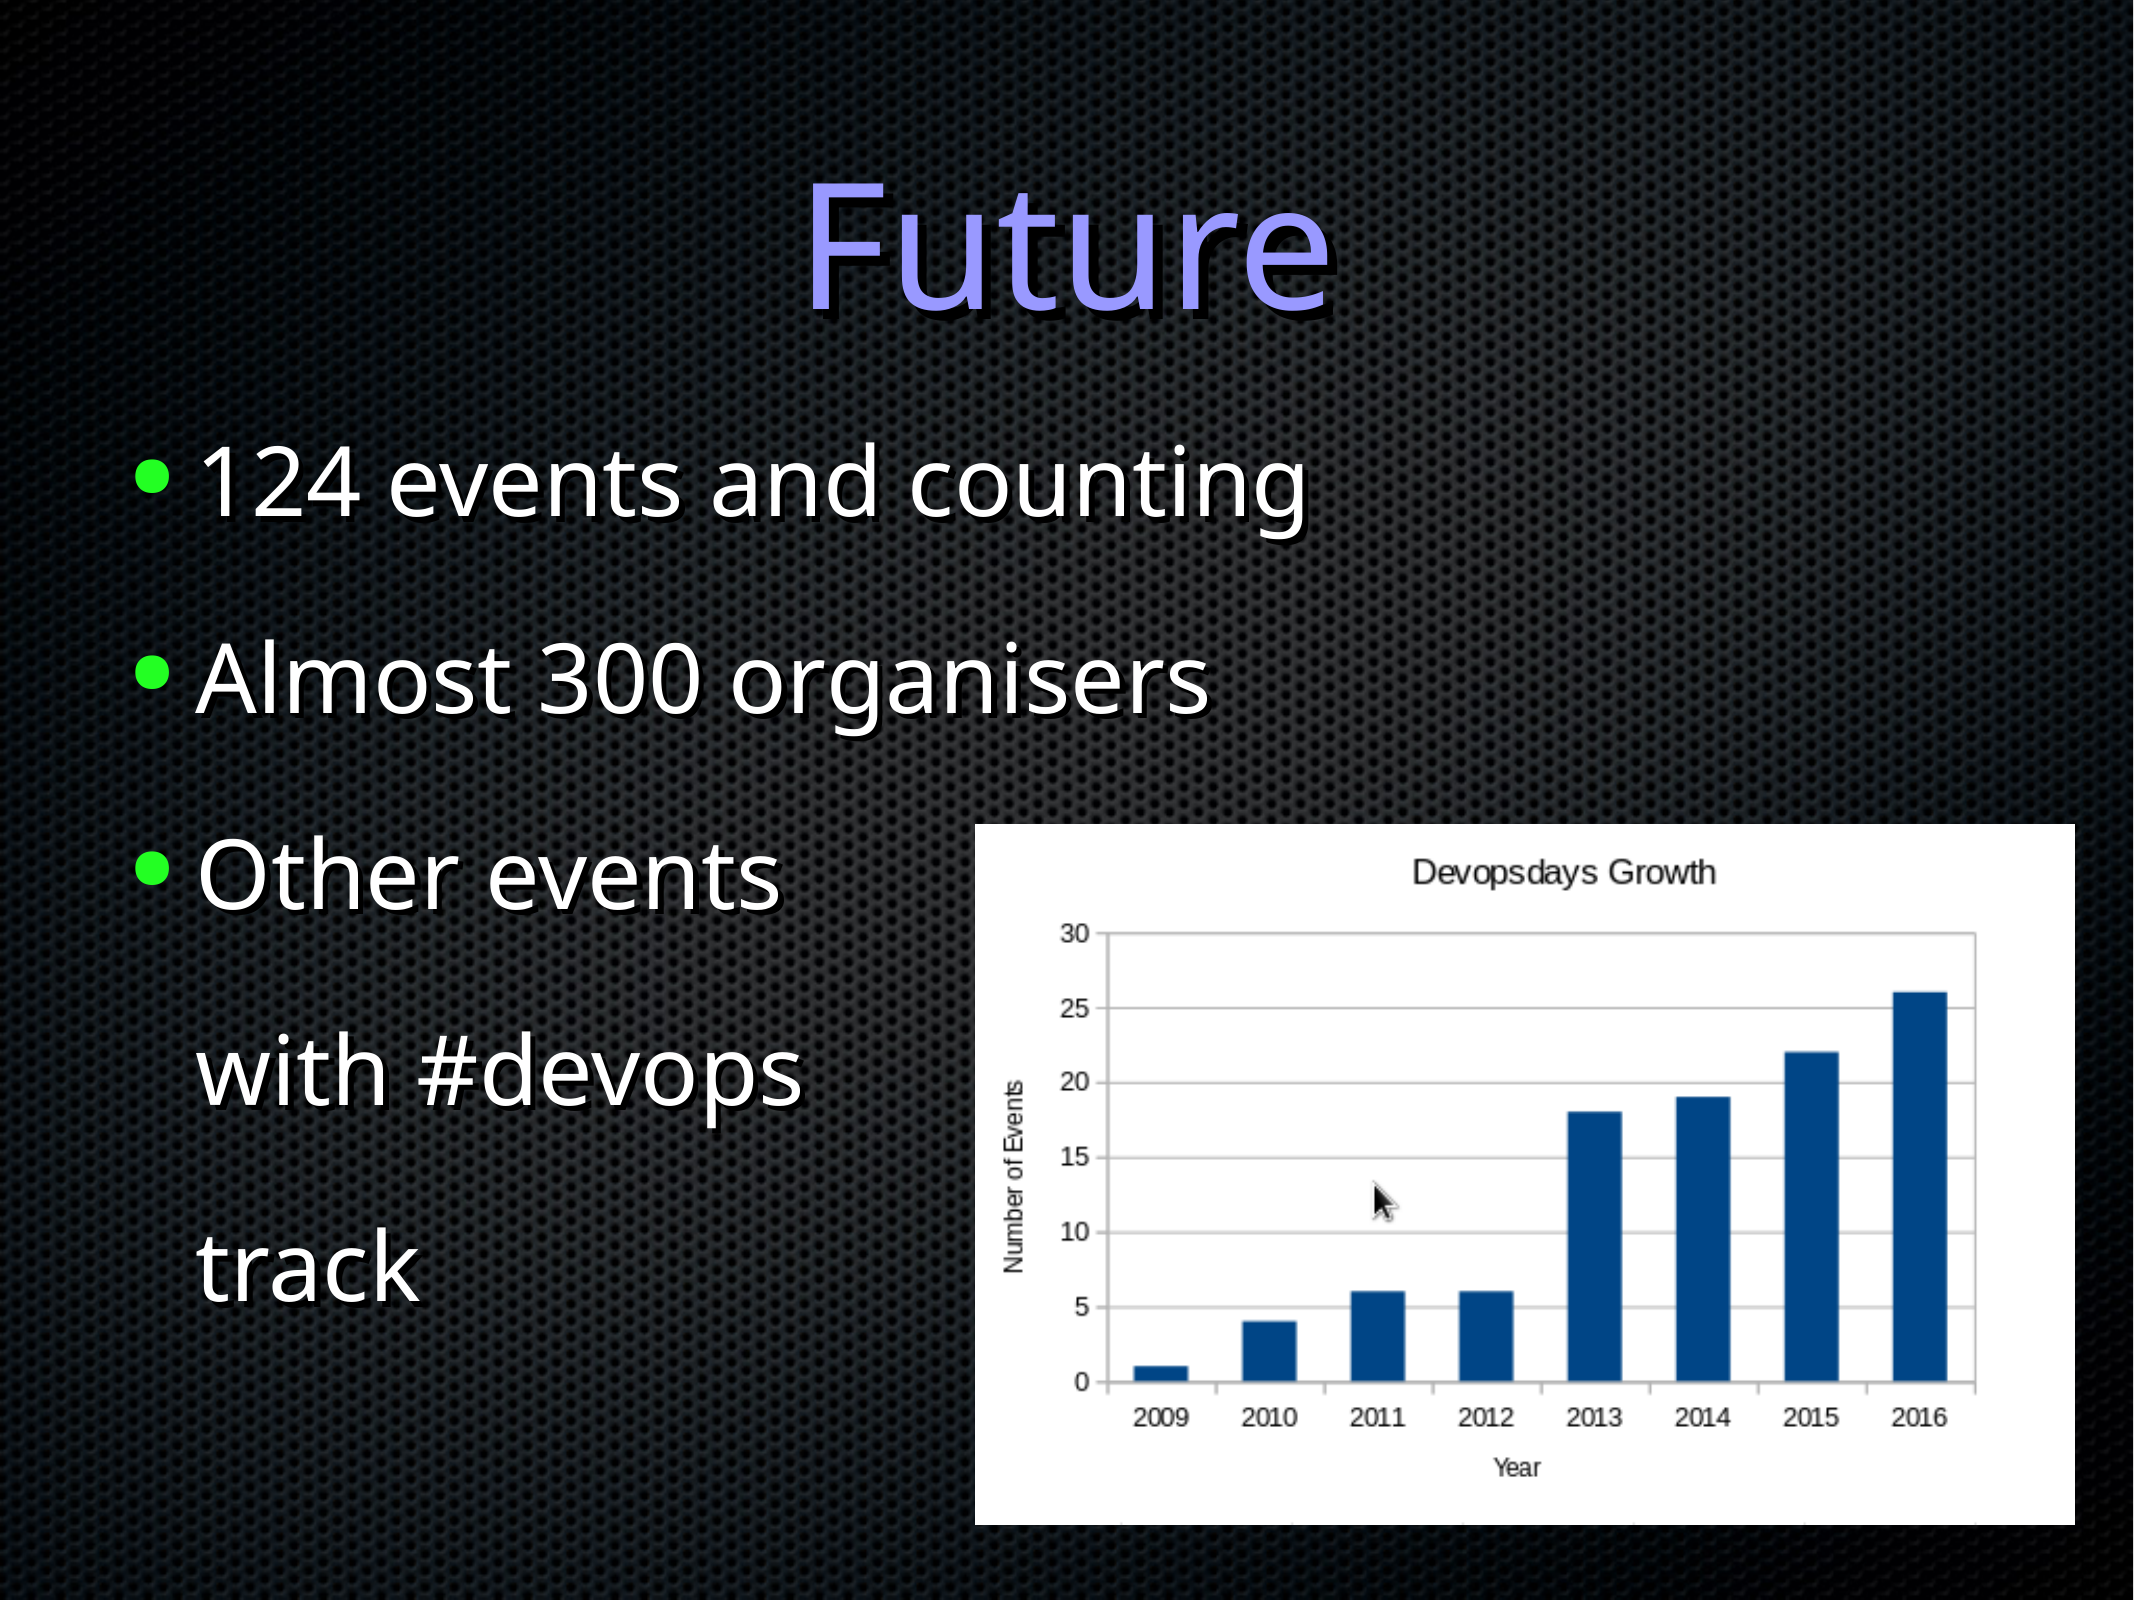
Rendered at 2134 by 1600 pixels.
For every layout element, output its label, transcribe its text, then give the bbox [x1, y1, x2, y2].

title Future [129, 41, 2005, 413]
picture [0, 0, 2134, 1600]
list 124 events and counting Almost 300 organisers Other events with #devops track [129, 413, 2005, 1411]
